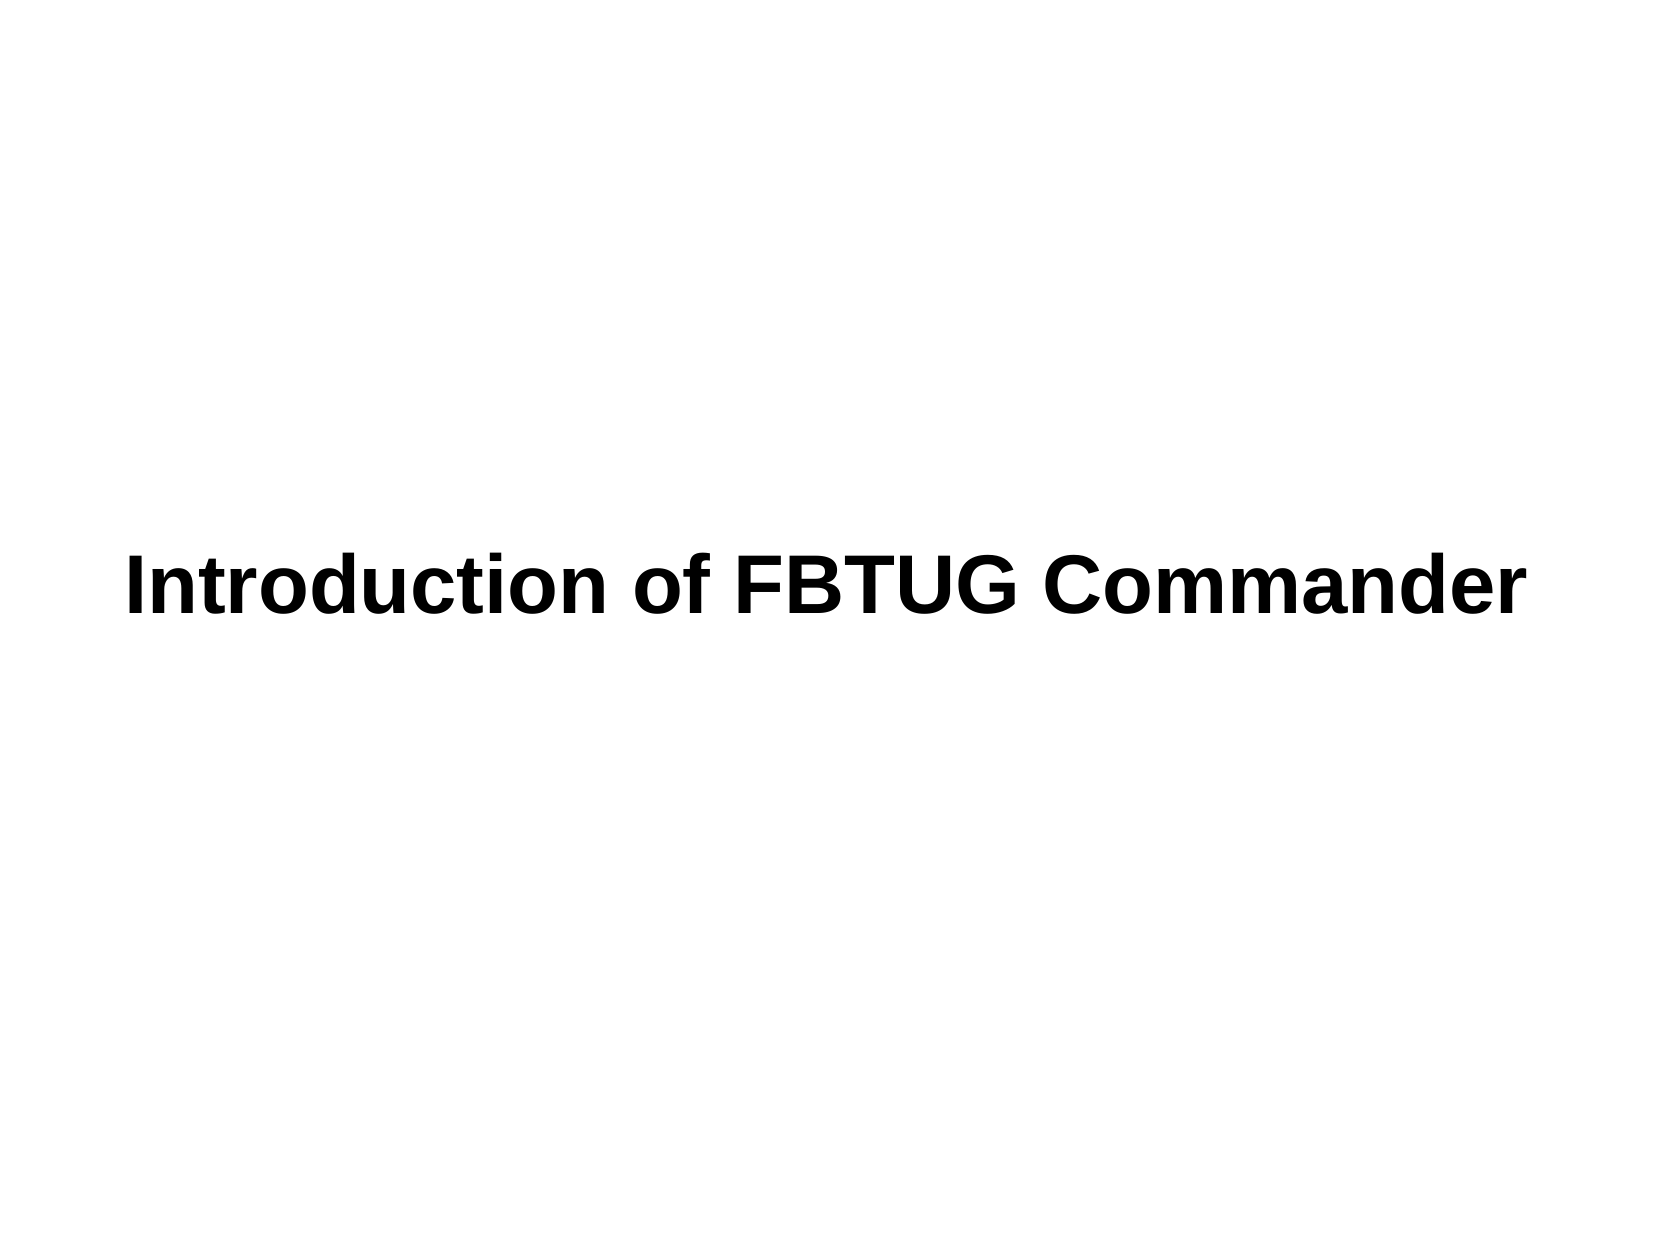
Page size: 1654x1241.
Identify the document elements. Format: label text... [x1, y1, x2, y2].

subtitle Introduction of FBTUG Commander [82, 225, 1571, 945]
